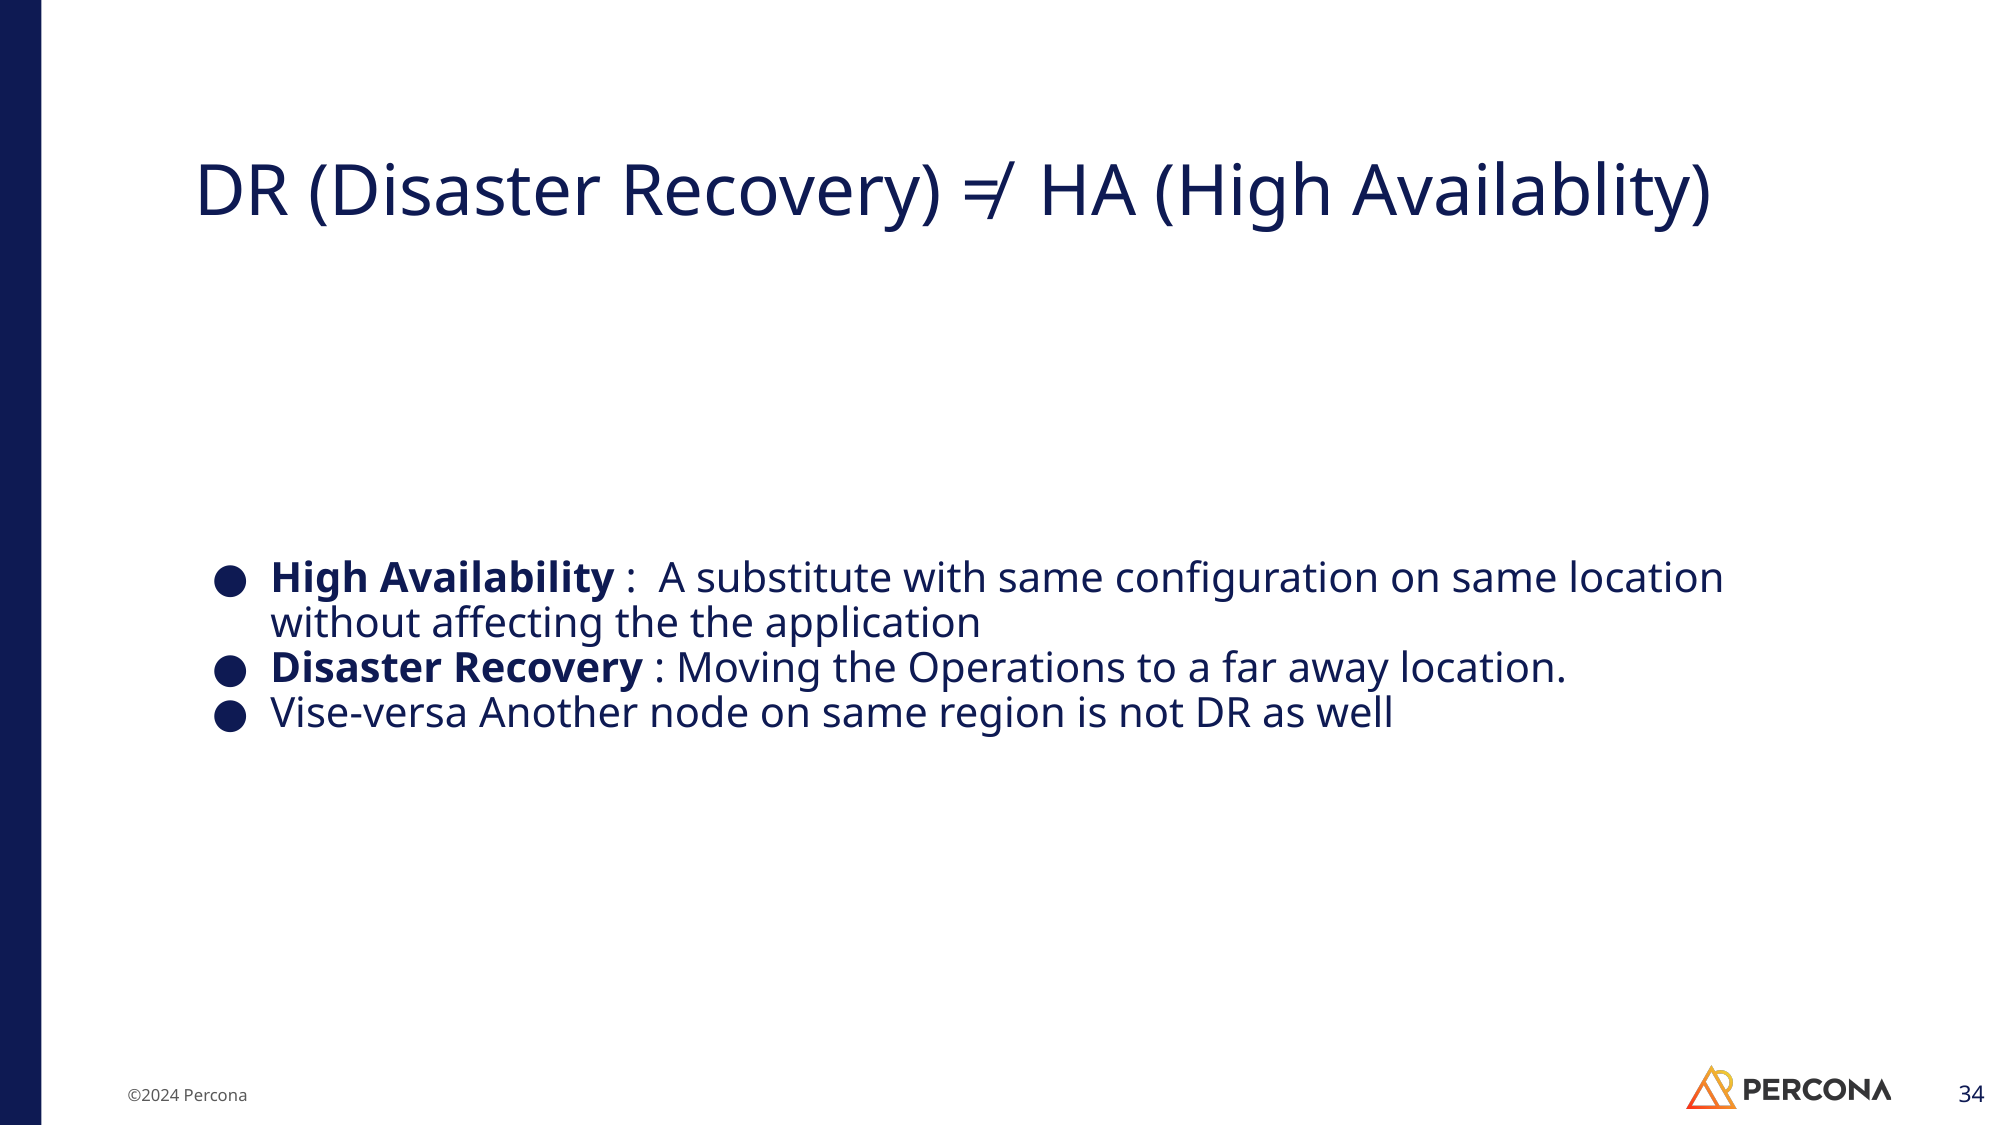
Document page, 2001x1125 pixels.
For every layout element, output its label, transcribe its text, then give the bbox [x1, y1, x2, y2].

slide_number <number> [1748, 1065, 2000, 1125]
title DR (Disaster Recovery) ≠ HA (High Availablity) [179, 124, 1902, 260]
picture [1686, 1065, 1748, 1109]
list High Availability : A substitute with same configuration on same location without affecting the the application Disaster Recovery : Moving the Operations to a far away location. Vise-versa Another node on same region is not DR as well [180, 310, 1835, 982]
